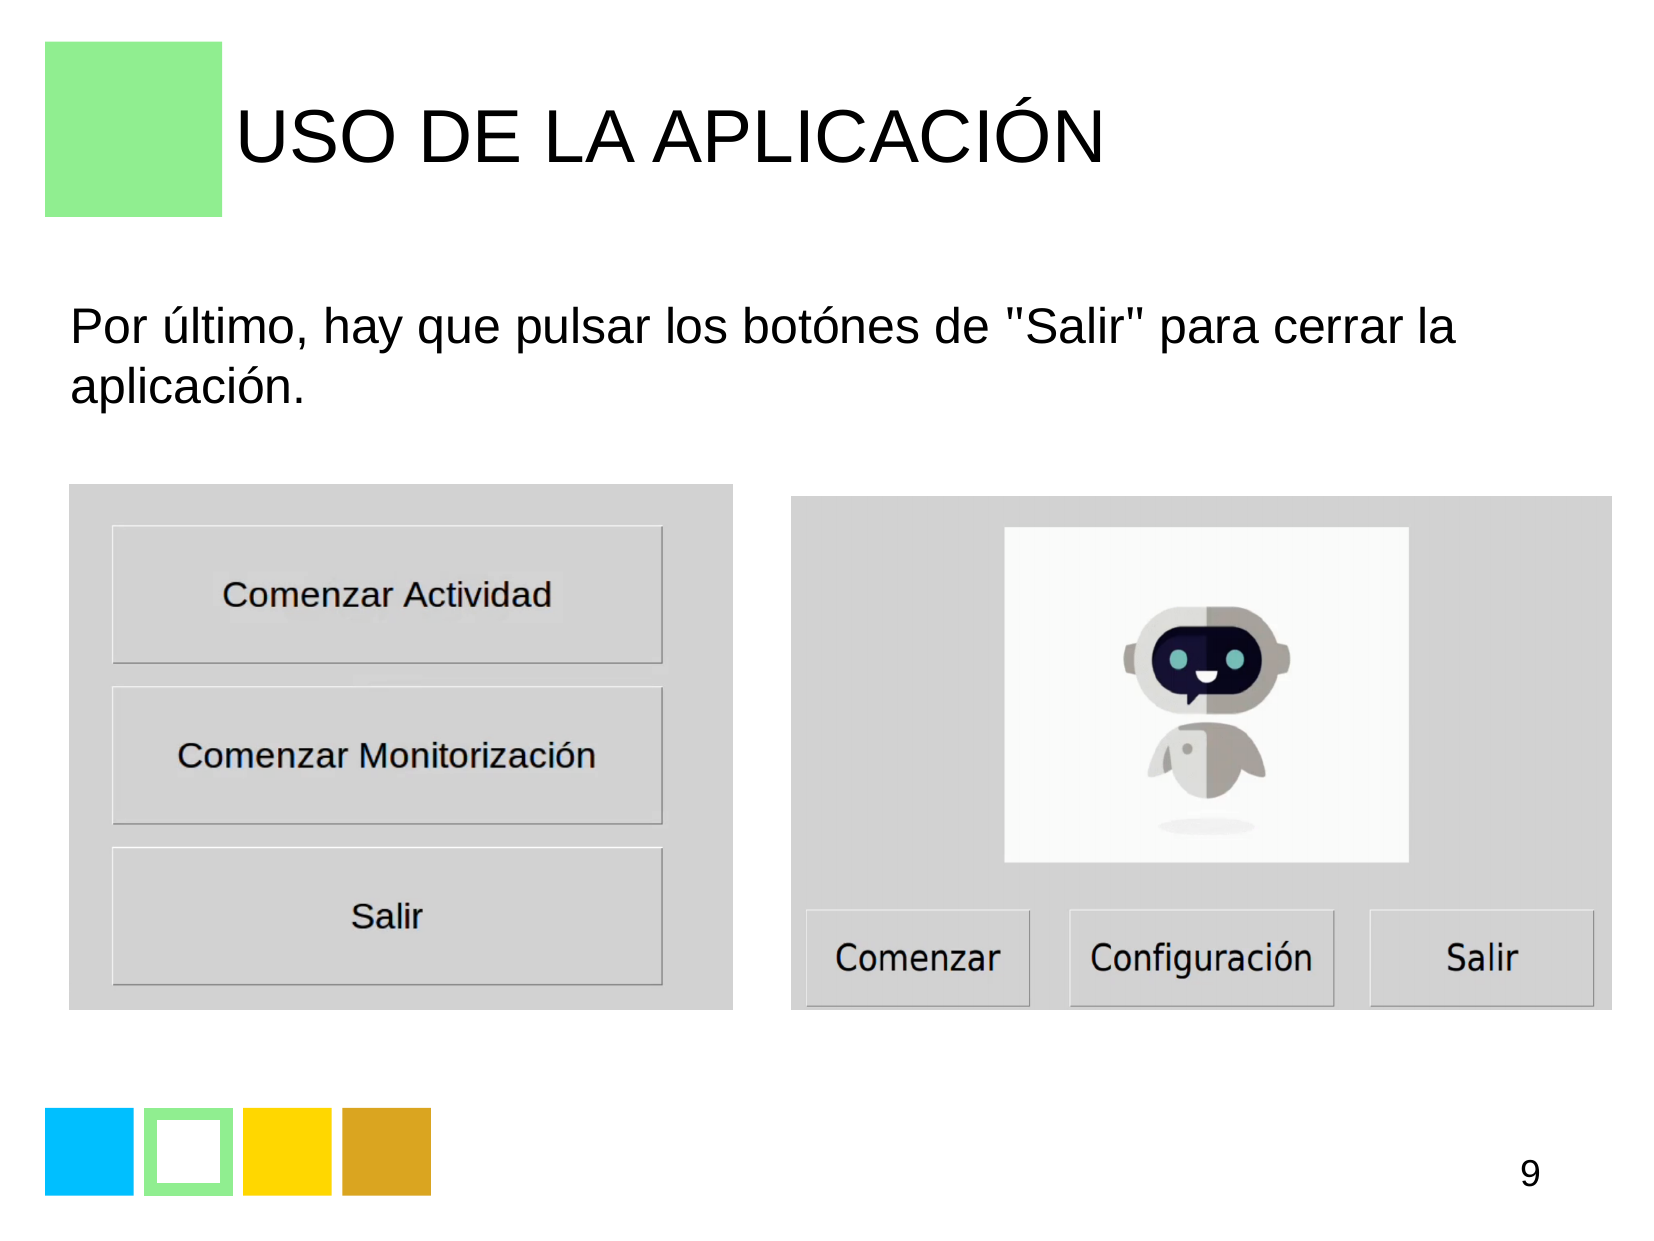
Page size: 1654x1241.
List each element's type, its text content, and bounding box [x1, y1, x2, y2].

subtitle Por último, hay que pulsar los botónes de "Salir" para cerrar la aplicación. [70, 290, 1607, 1010]
text_box <number> [1505, 1145, 1654, 1217]
picture [791, 496, 1612, 1010]
title USO DE LA APLICACIÓN [82, 49, 1571, 213]
picture [69, 484, 733, 1010]
